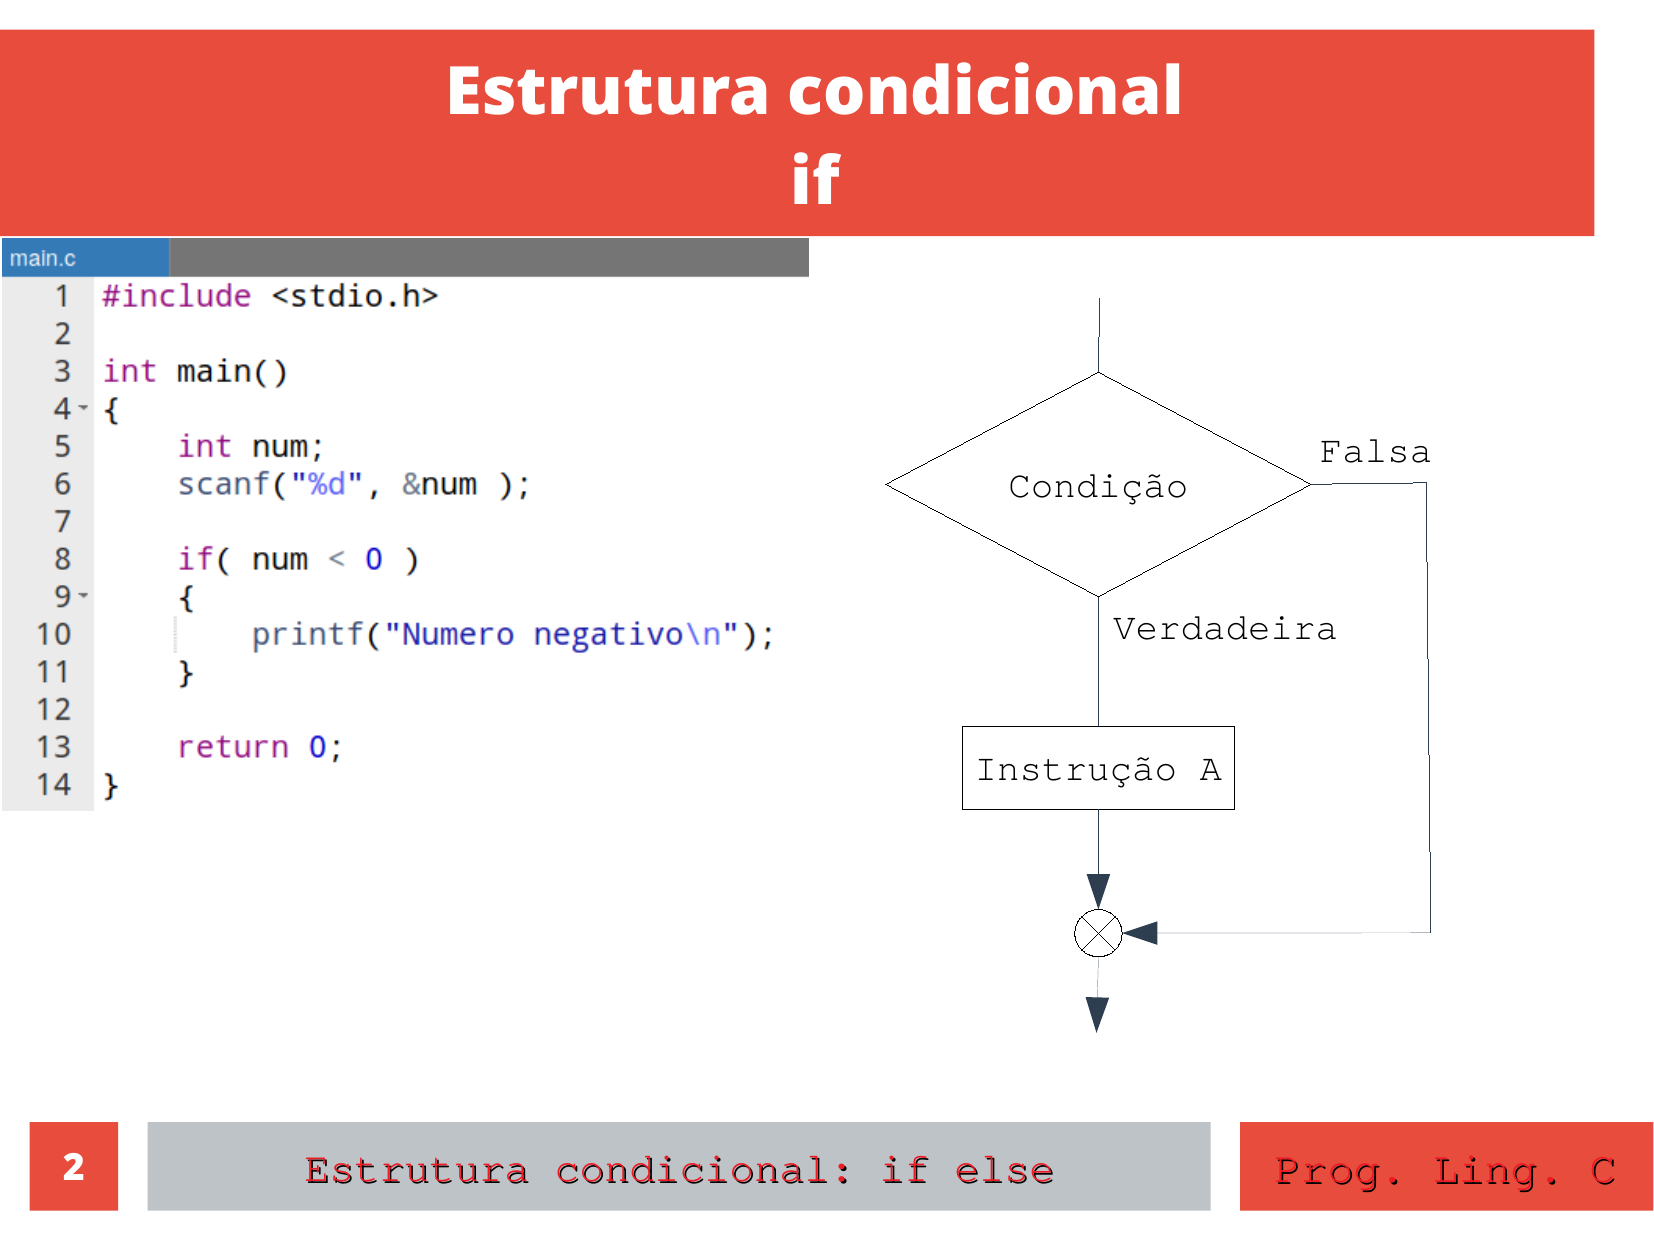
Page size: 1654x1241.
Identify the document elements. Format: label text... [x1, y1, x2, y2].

text_box Falsa [1305, 419, 1448, 480]
text_box Condição [885, 372, 1311, 597]
title Estrutura condicional if [283, 42, 1347, 225]
text_box Instrução A [962, 726, 1235, 810]
text_box Verdadeira [1098, 596, 1354, 657]
text_box [1074, 909, 1123, 957]
text_box Estrutura condicional: if else [197, 1133, 1162, 1199]
text_box Prog. Ling. C [1233, 1133, 1654, 1202]
picture [2, 238, 809, 811]
